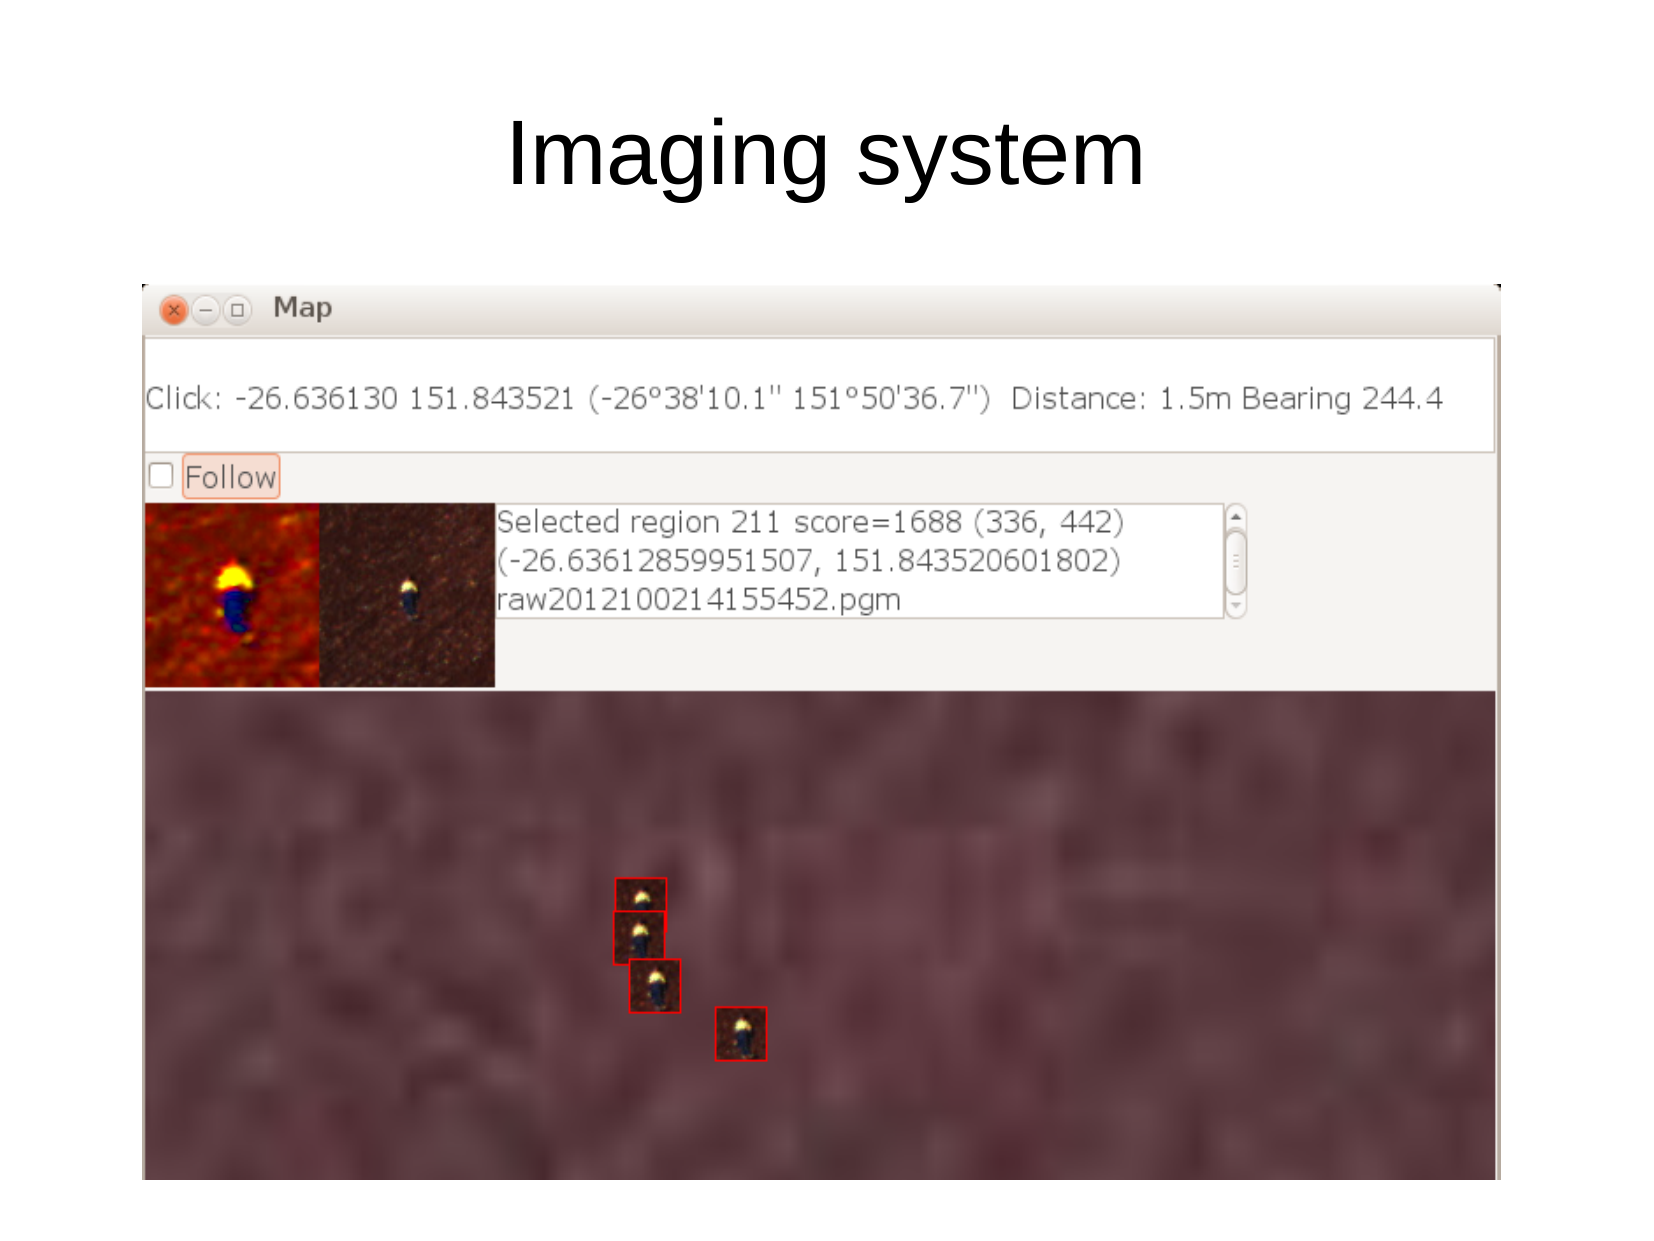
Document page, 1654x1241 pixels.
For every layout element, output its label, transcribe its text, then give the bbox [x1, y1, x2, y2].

picture [142, 284, 1501, 1180]
title Imaging system [82, 49, 1571, 257]
